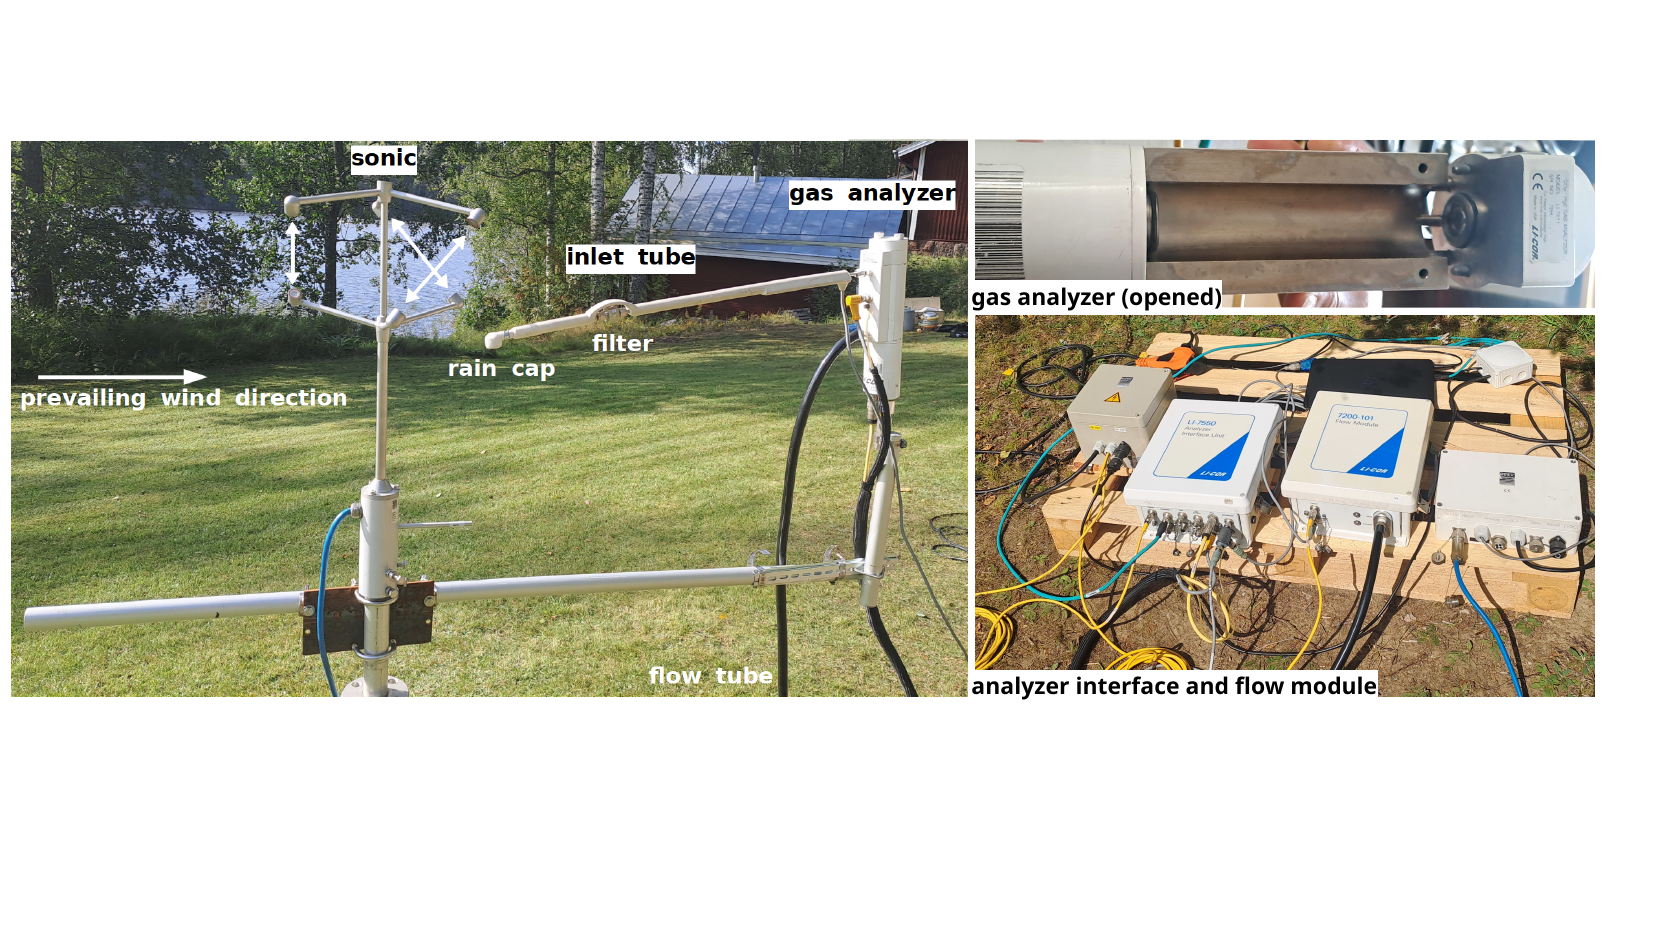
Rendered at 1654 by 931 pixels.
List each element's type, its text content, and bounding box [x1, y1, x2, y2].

picture [975, 315, 1595, 697]
picture [975, 139, 1595, 308]
text_box analyzer interface and flow module [956, 662, 1571, 774]
picture [11, 139, 968, 697]
text_box [968, 384, 975, 662]
text_box gas analyzer (opened) [956, 273, 1571, 384]
text_box [968, 129, 975, 273]
